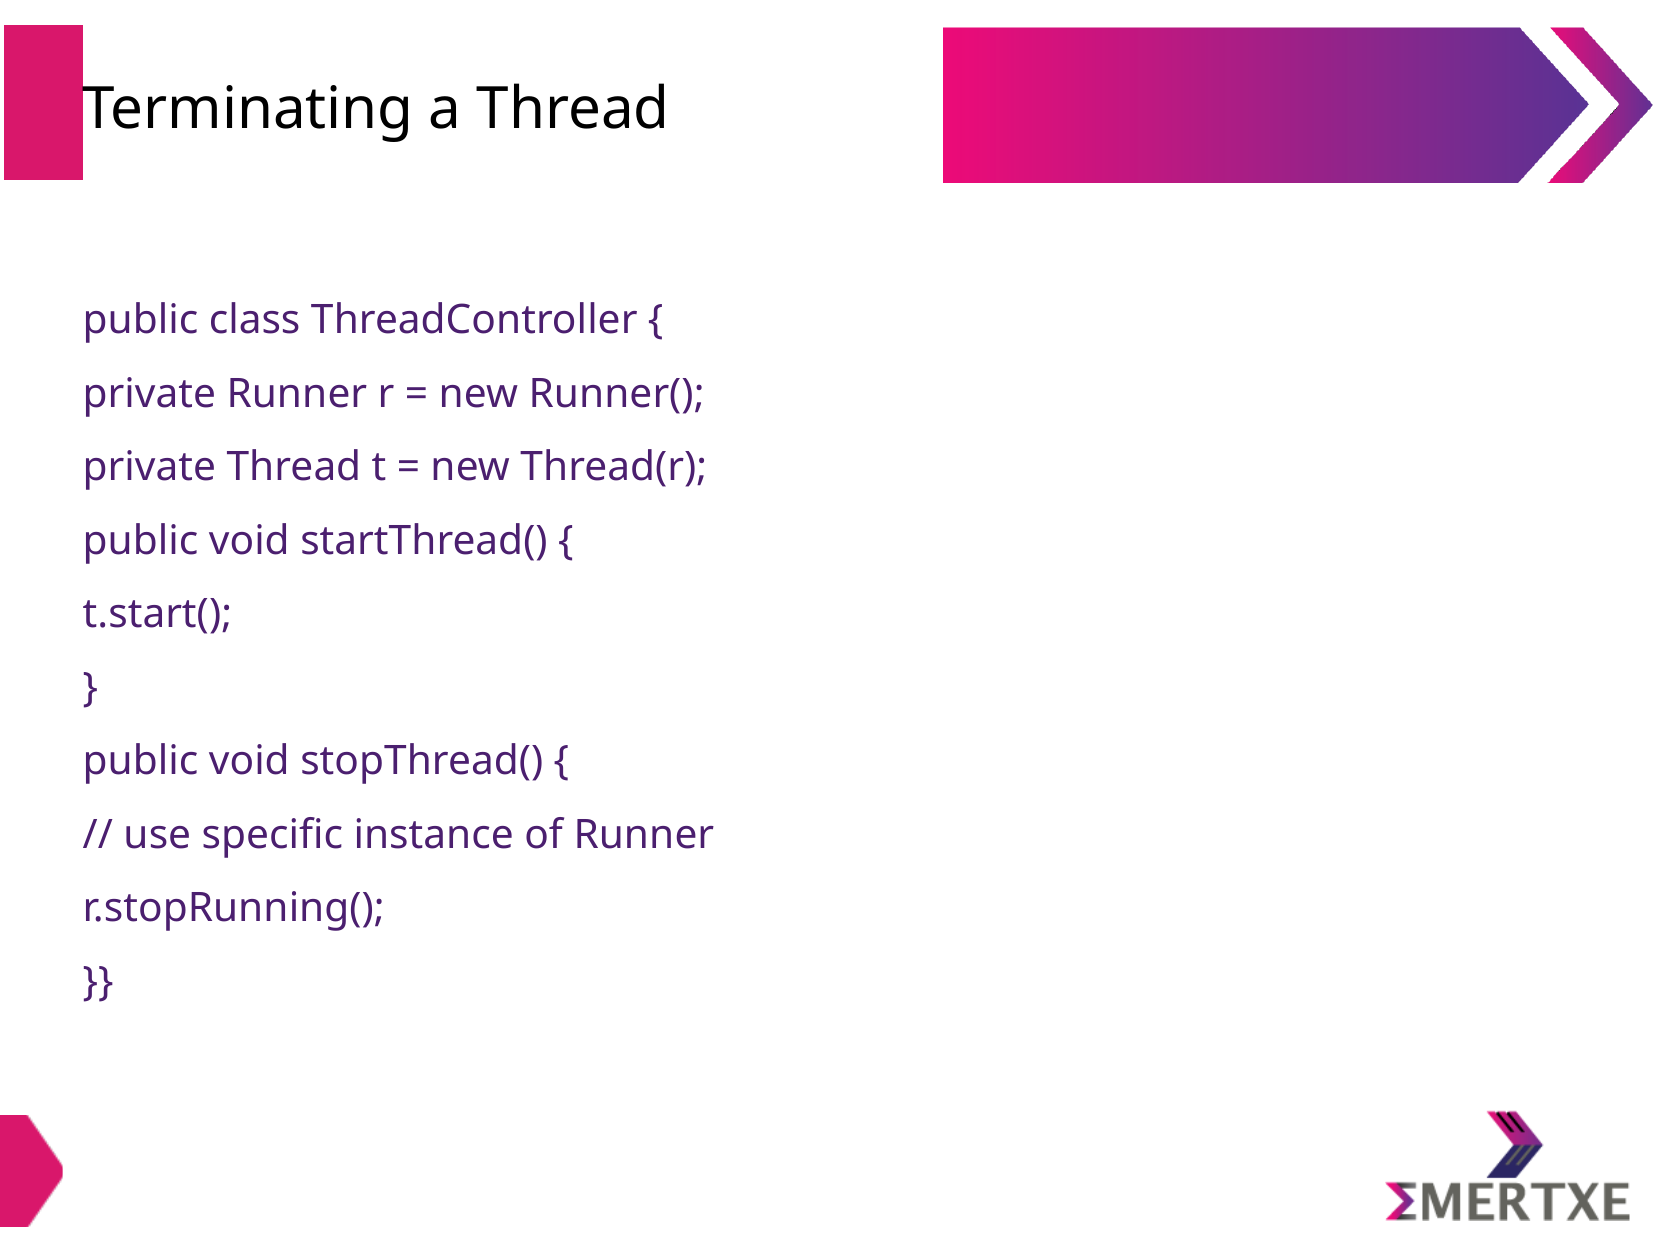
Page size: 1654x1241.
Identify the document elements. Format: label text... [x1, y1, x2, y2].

picture [1385, 1107, 1631, 1221]
picture [1571, 27, 1653, 183]
title Terminating a Thread [82, 2, 1571, 210]
list public class ThreadController { private Runner r = new Runner(); private Thread t = new Thread(r); public void startThread() { t.start(); } public void stopThread() { // use specific instance of Runner r.stopRunning(); }} [82, 290, 1571, 1010]
